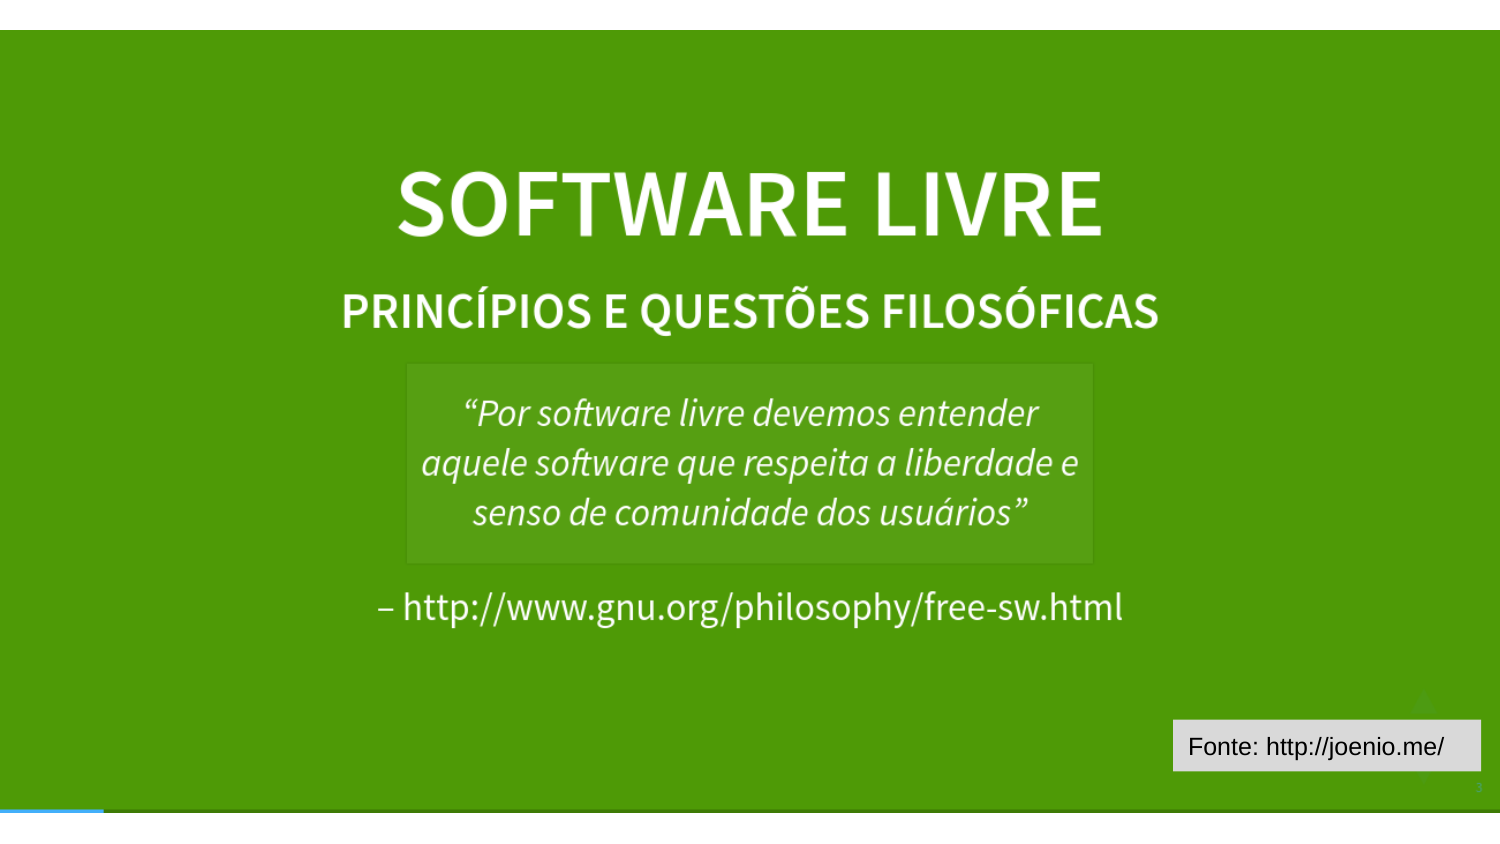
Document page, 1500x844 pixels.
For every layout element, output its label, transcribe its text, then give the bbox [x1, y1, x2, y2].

text_box Fonte: http://joenio.me/ [1173, 719, 1482, 772]
picture [0, 30, 1500, 813]
